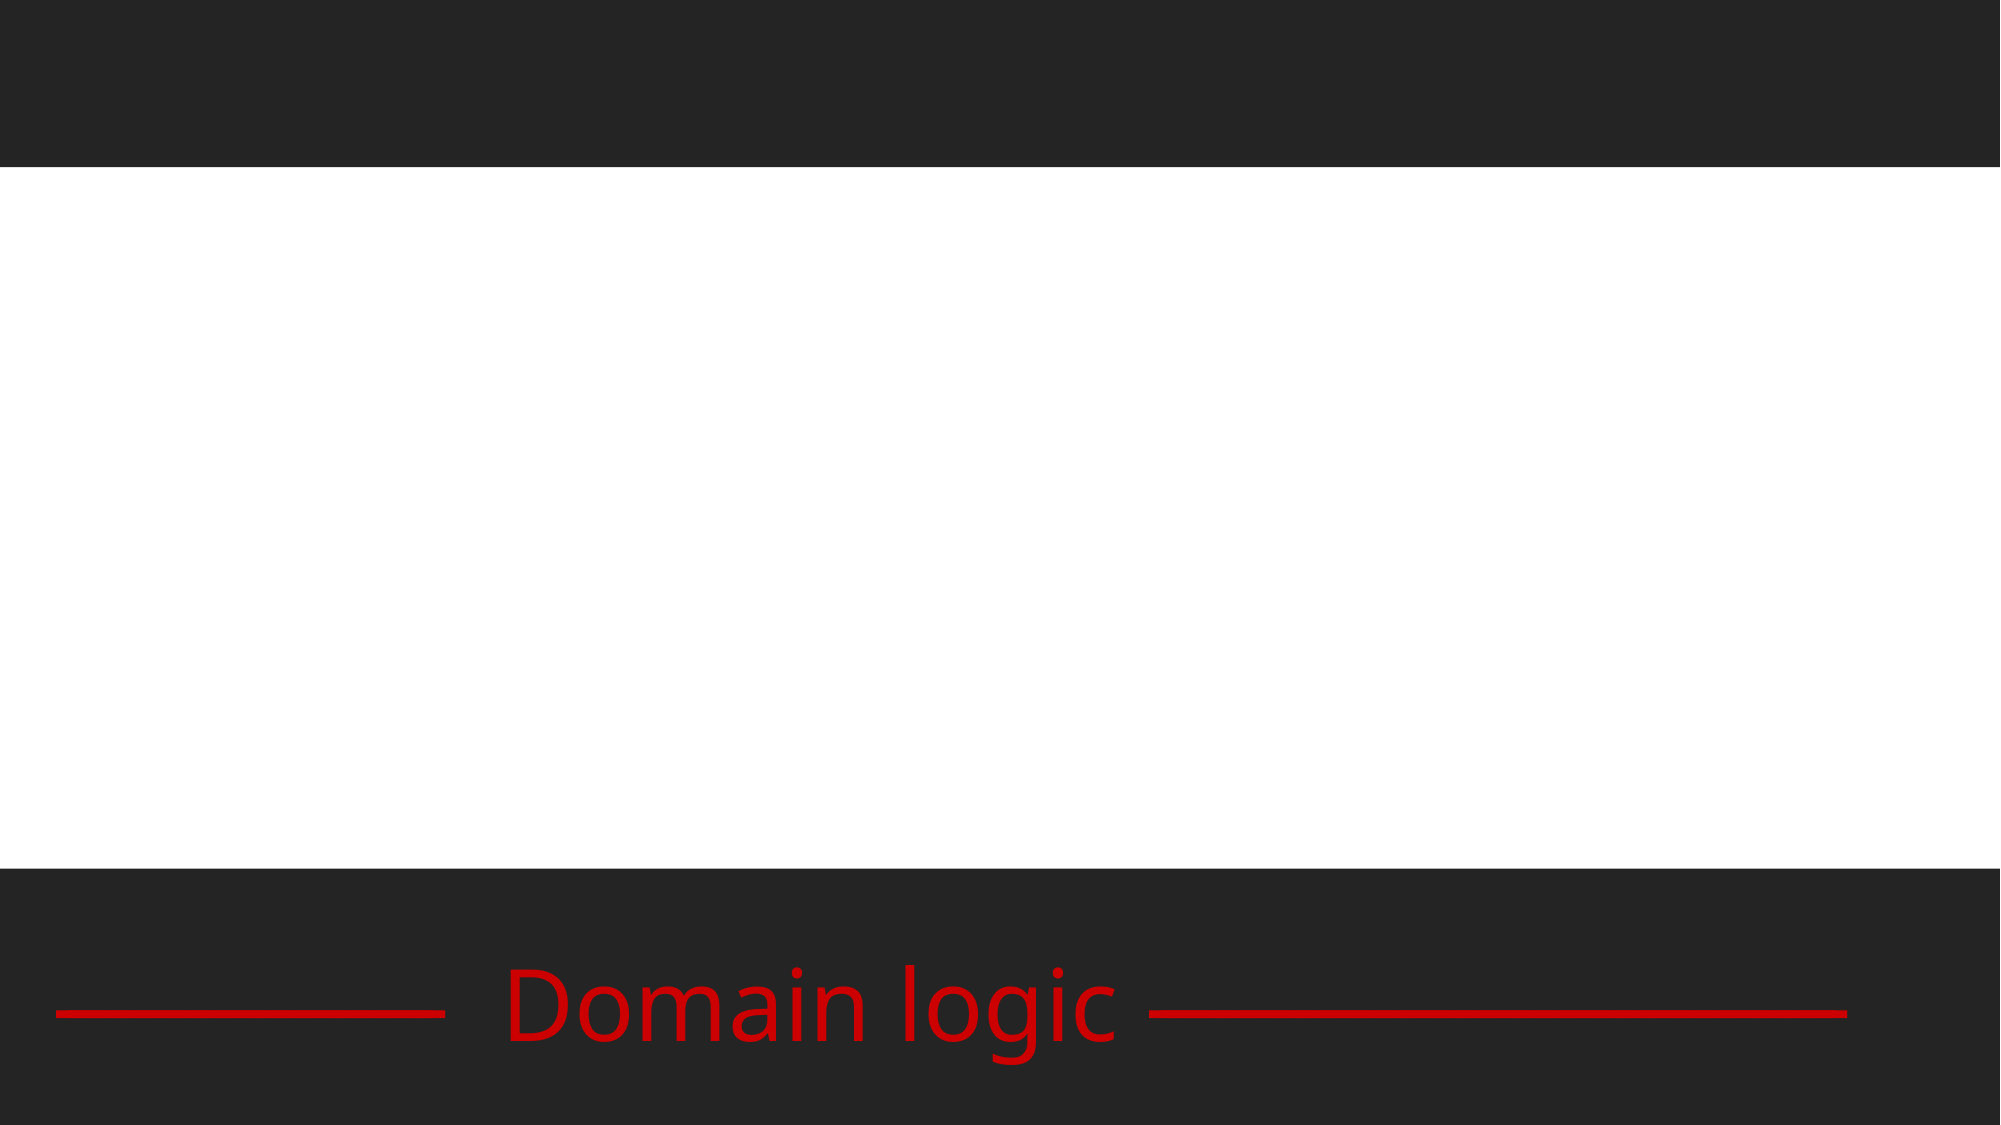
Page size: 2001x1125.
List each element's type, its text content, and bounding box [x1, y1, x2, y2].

text_box [0, 869, 2000, 1125]
text_box --------------------------------- Domain logic ------------------------------------------------------------ [37, 934, 1963, 1071]
text_box [0, 0, 2000, 167]
